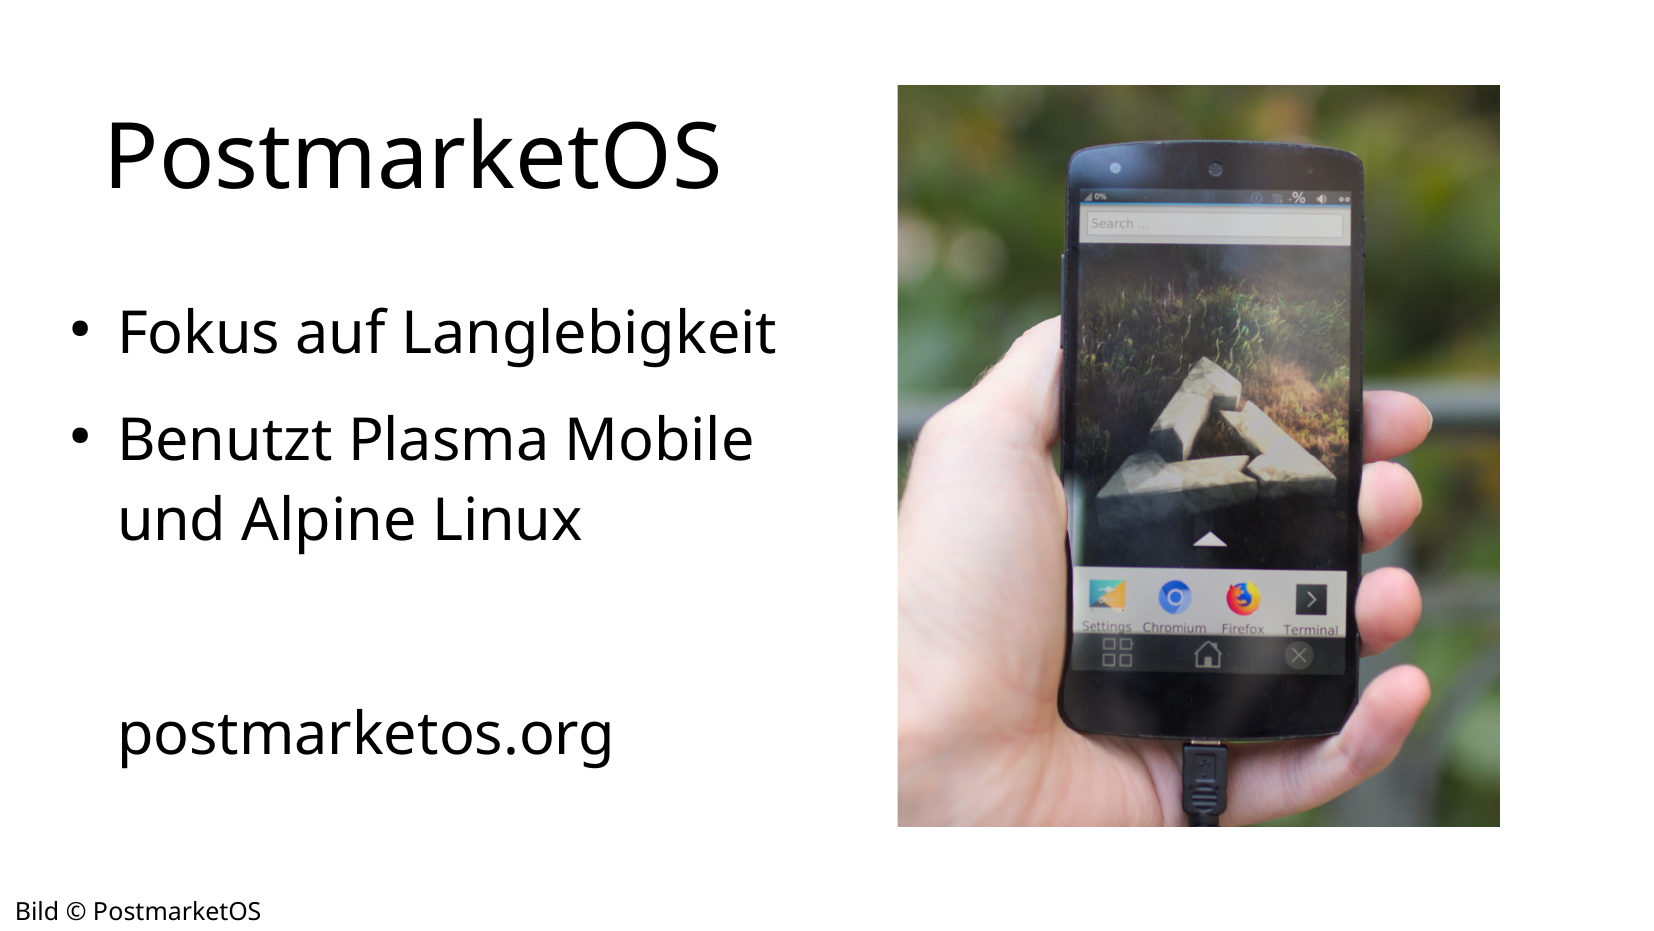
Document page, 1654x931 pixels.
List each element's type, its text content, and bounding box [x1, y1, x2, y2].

text_box Bild © PostmarketOS [0, 885, 360, 929]
list Fokus auf Langlebigkeit Benutzt Plasma Mobile und Alpine Linux postmarketos.org [53, 290, 781, 839]
title PostmarketOS [47, 49, 780, 257]
picture [897, 85, 1501, 827]
